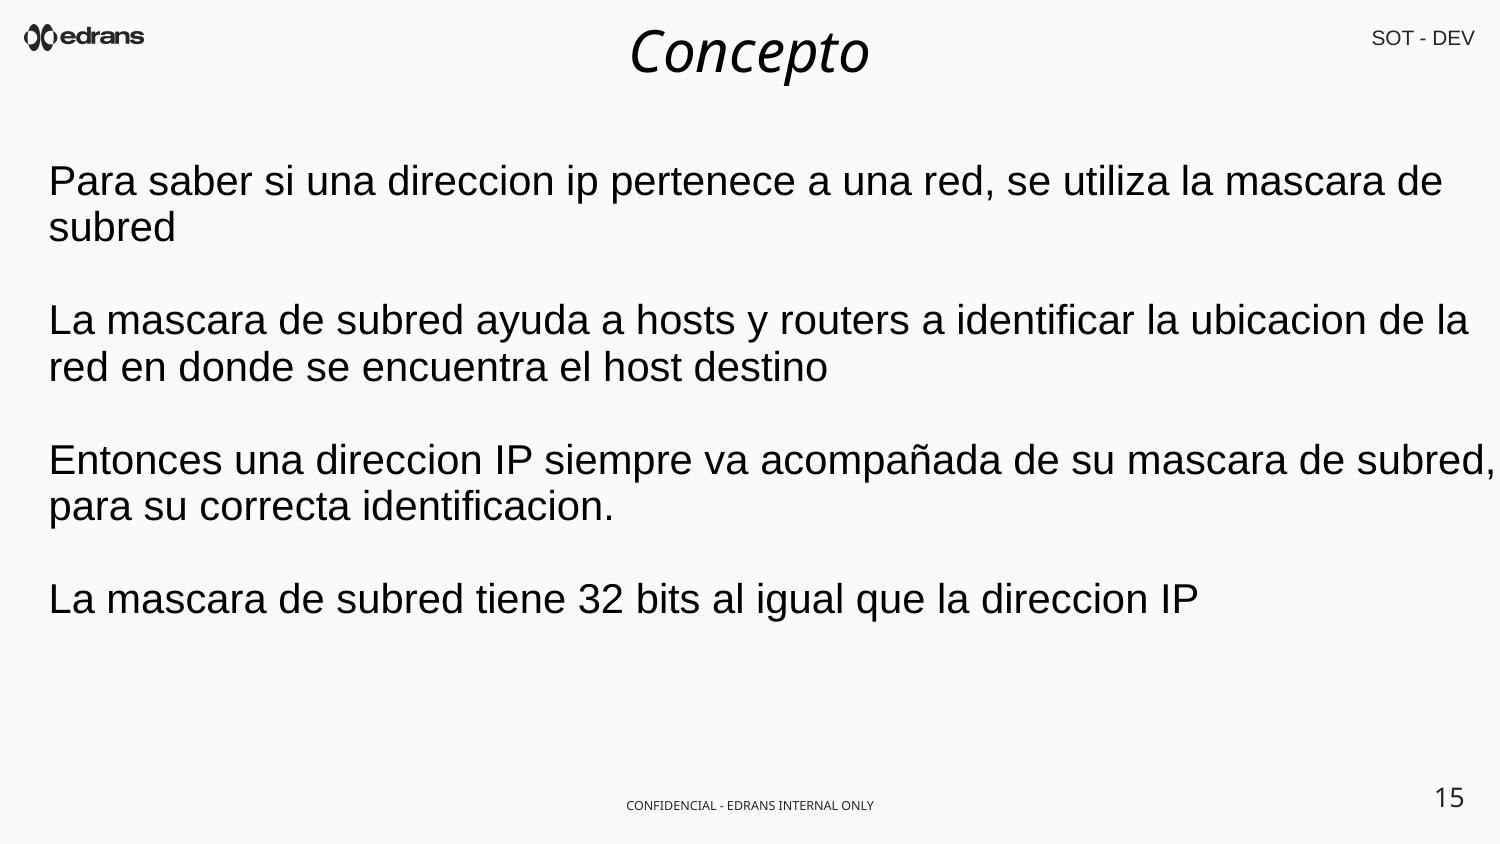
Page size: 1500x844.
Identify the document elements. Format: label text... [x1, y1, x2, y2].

text_box Para saber si una direccion ip pertenece a una red, se utiliza la mascara de subred La mascara de subred ayuda a hosts y routers a identificar la ubicacion de la red en donde se encuentra el host destino Entonces una direccion IP siempre va acompañada de su mascara de subred, para su correcta identificacion. La mascara de subred tiene 32 bits al igual que la direccion IP [33, 103, 1500, 844]
text_box Concepto [614, 3, 1500, 154]
picture [24, 24, 144, 51]
